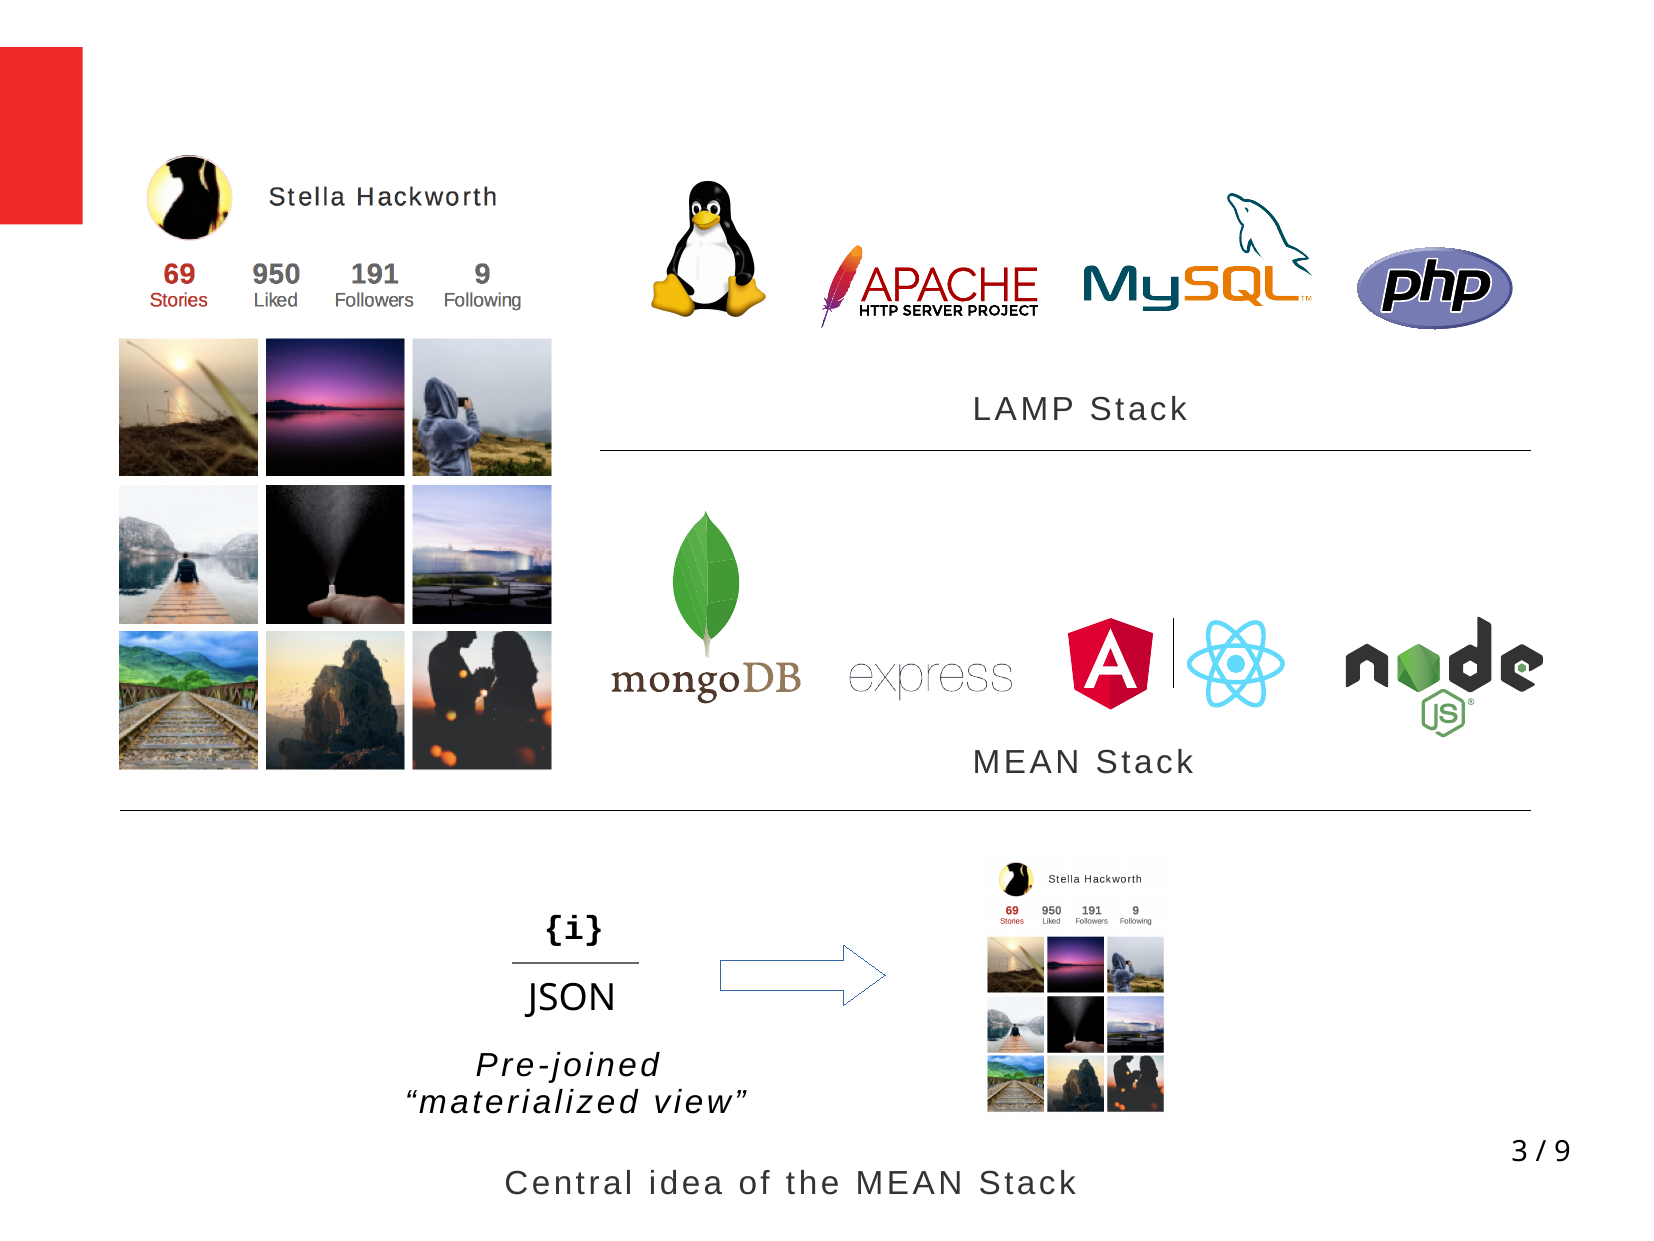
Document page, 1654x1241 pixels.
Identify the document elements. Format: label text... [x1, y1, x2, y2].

picture [93, 140, 574, 792]
picture [1053, 604, 1321, 724]
picture [604, 505, 809, 710]
picture [1084, 193, 1312, 311]
picture [1355, 245, 1516, 332]
text_box LAMP Stack [957, 383, 1203, 436]
text_box MEAN Stack [957, 735, 1209, 788]
text_box JSON [513, 963, 649, 1026]
picture [1345, 616, 1543, 738]
text_box {i} [529, 904, 619, 953]
picture [821, 245, 1039, 329]
picture [836, 647, 1035, 709]
picture [977, 856, 1173, 1121]
picture [643, 172, 772, 323]
text_box Central idea of the MEAN Stack [489, 1157, 1111, 1216]
text_box Pre-joined “materialized view” [390, 1038, 762, 1128]
